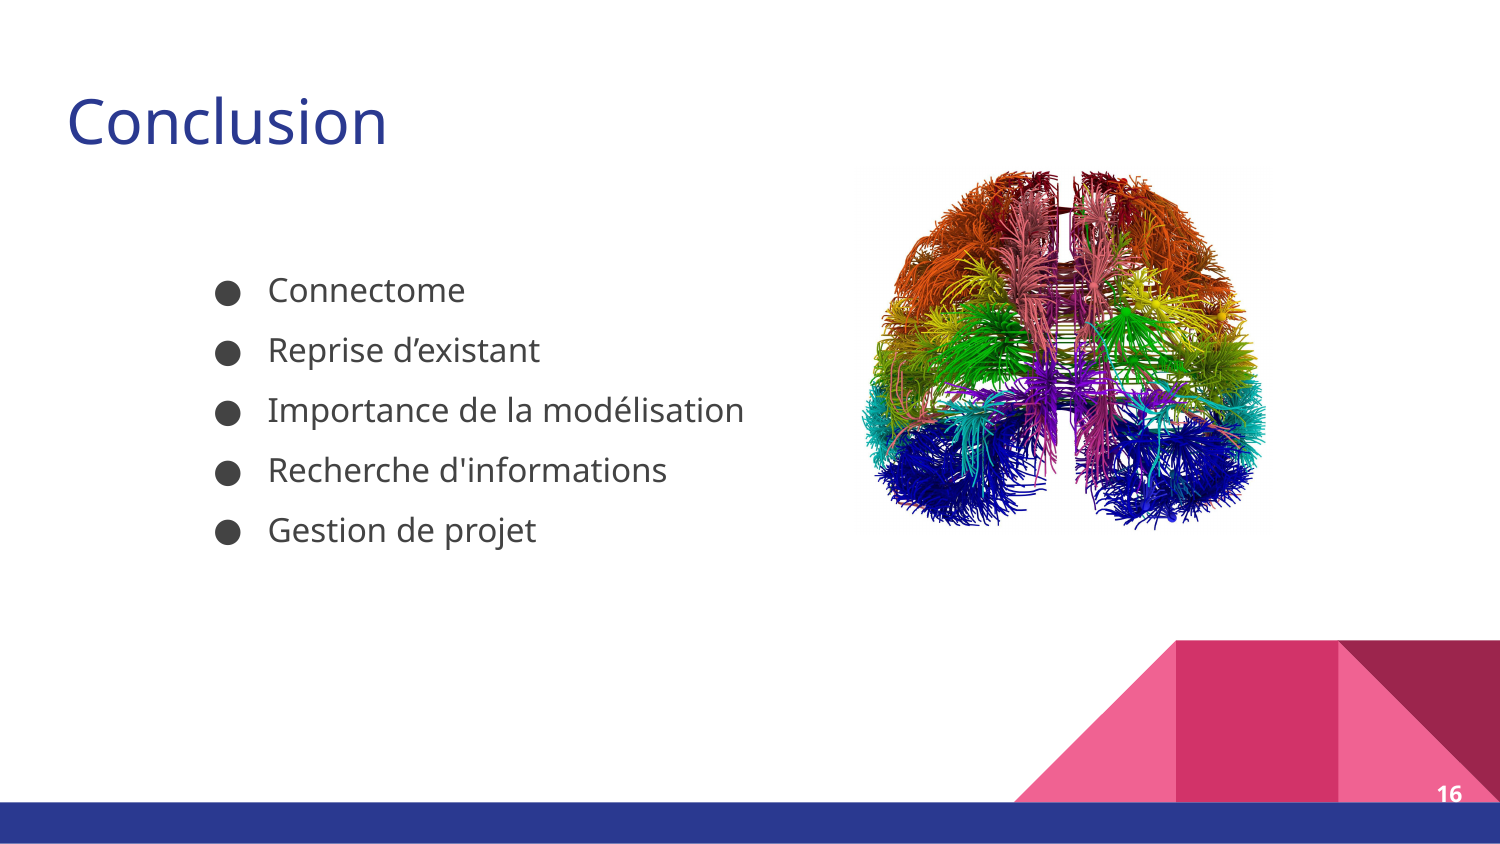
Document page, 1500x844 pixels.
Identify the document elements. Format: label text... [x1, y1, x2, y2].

slide_number <number> [1387, 762, 1478, 828]
list Connectome Reprise d’existant Importance de la modélisation Recherche d'informations Gestion de projet [177, 234, 791, 686]
picture [854, 166, 1273, 535]
title Conclusion [51, 67, 1449, 167]
